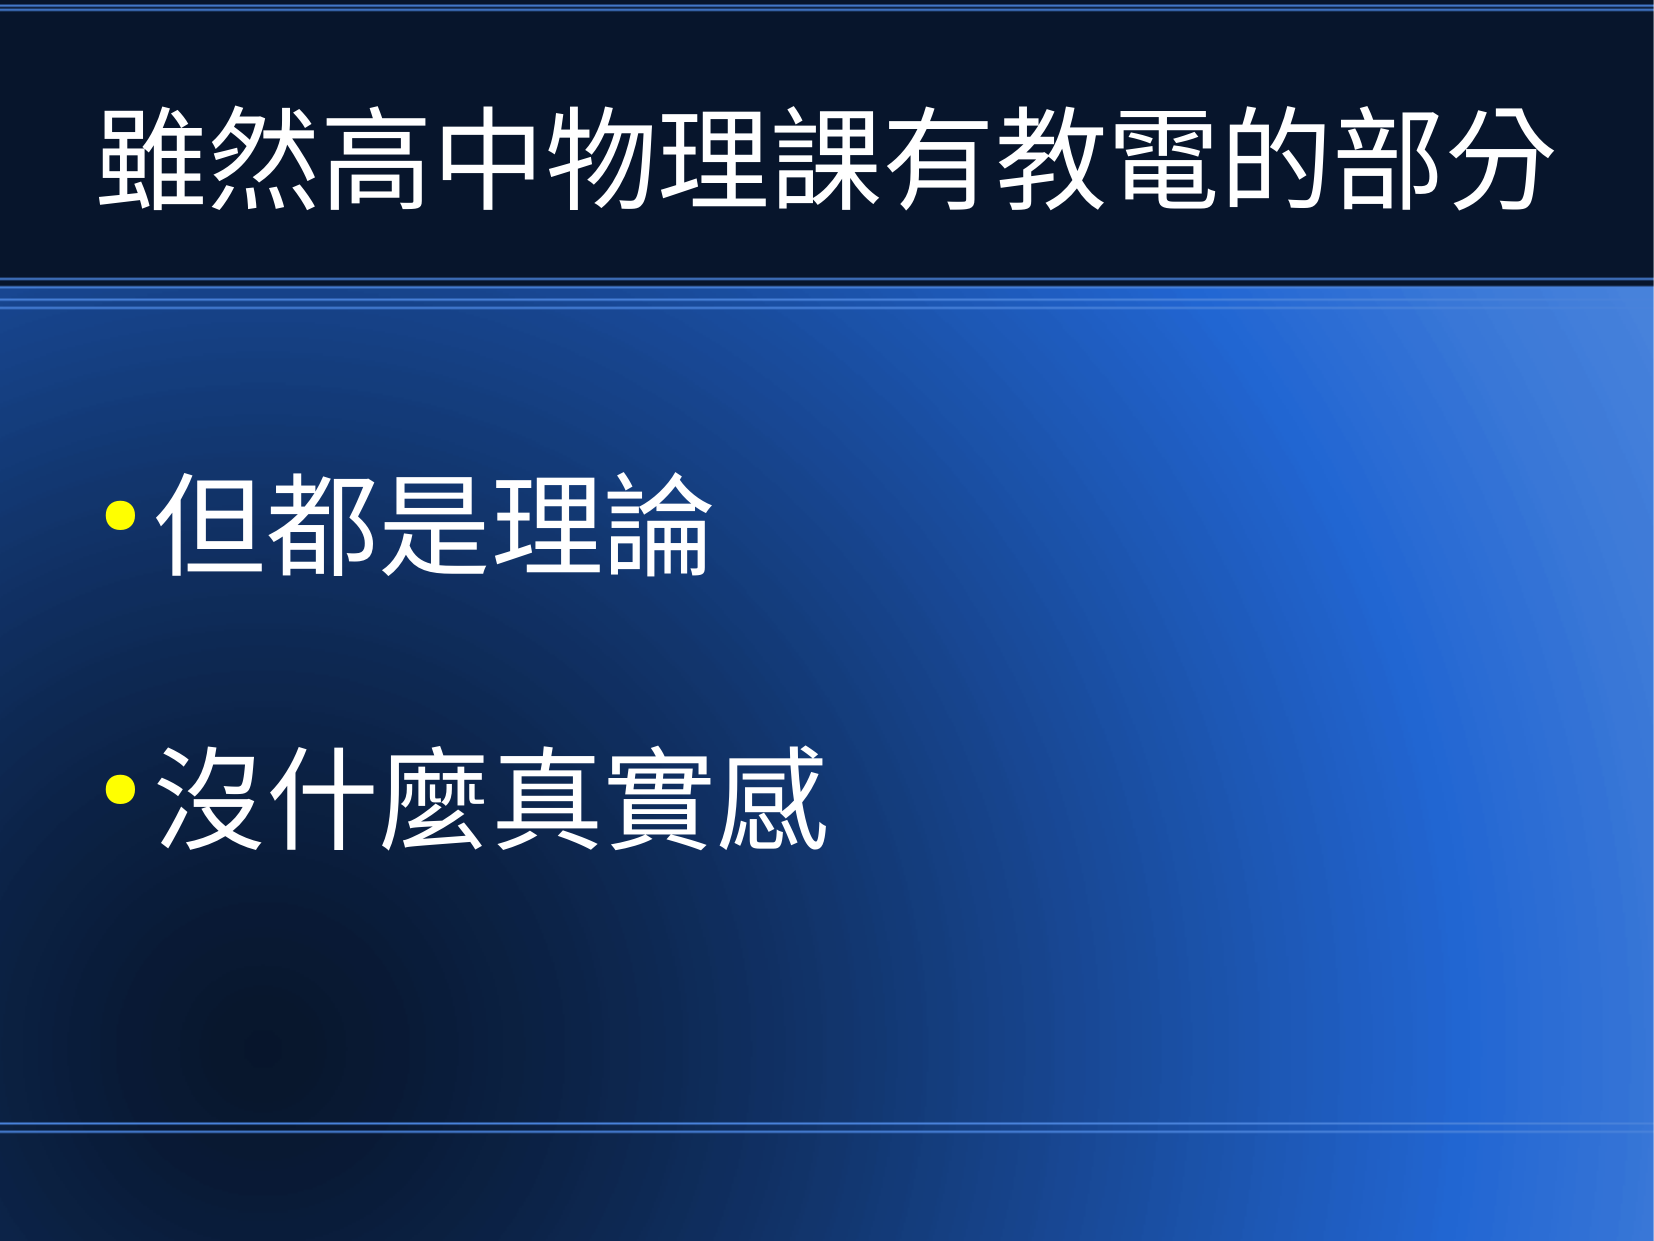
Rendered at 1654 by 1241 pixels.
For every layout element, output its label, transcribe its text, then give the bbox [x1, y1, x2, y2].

list 但都是理論 沒什麼真實感 [82, 355, 1571, 1241]
title 雖然高中物理課有教電的部分 [82, 49, 1571, 257]
picture [0, 0, 1654, 1241]
